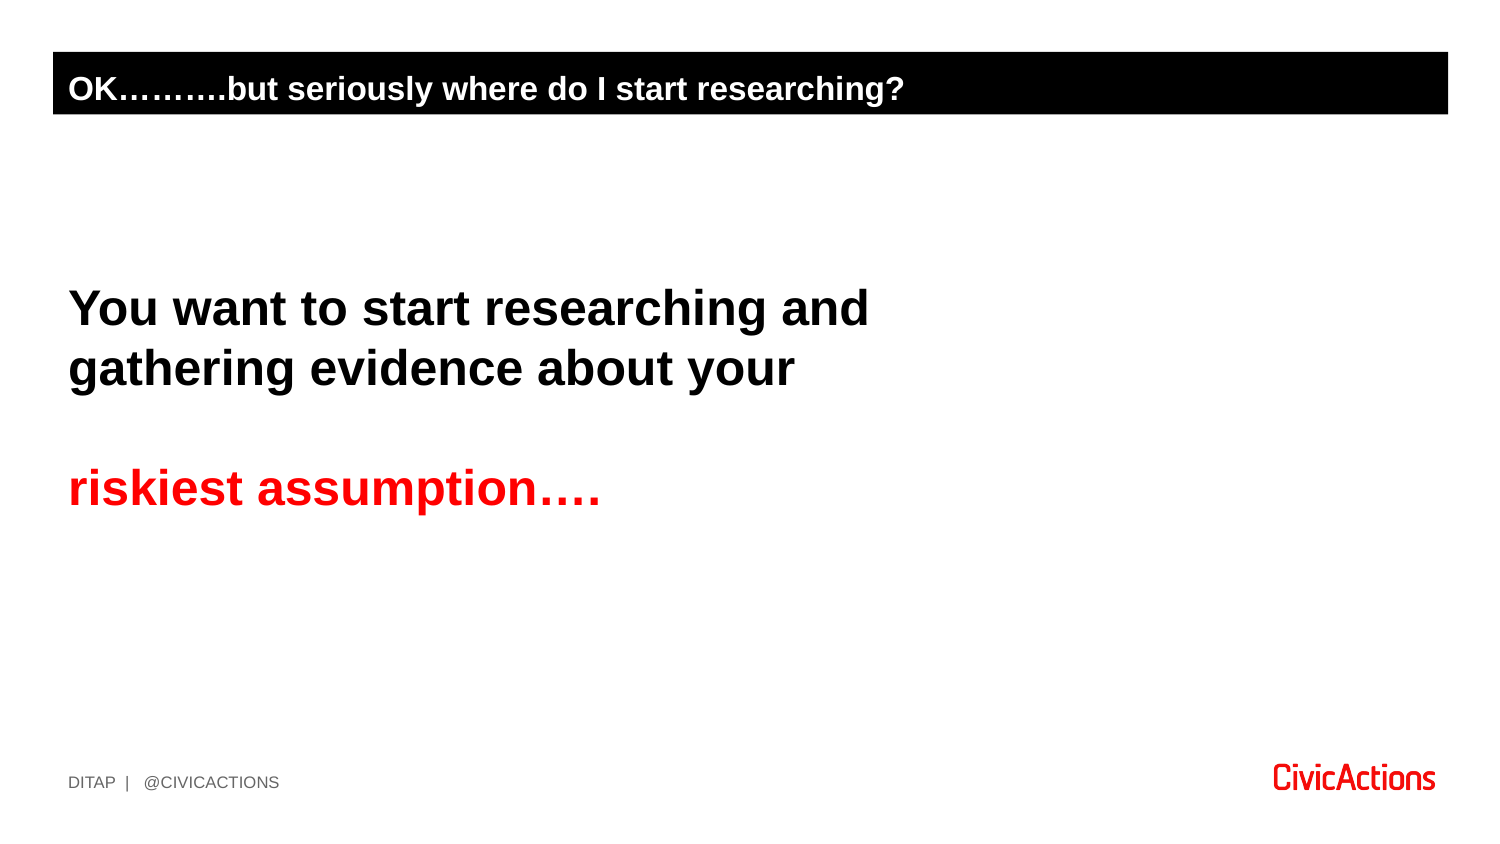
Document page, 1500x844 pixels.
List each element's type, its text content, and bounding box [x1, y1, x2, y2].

text_box You want to start researching and gathering evidence about your riskiest assumption…. [53, 140, 1032, 757]
picture [1271, 758, 1438, 795]
title OK……….but seriously where do I start researching? [53, 51, 1449, 115]
